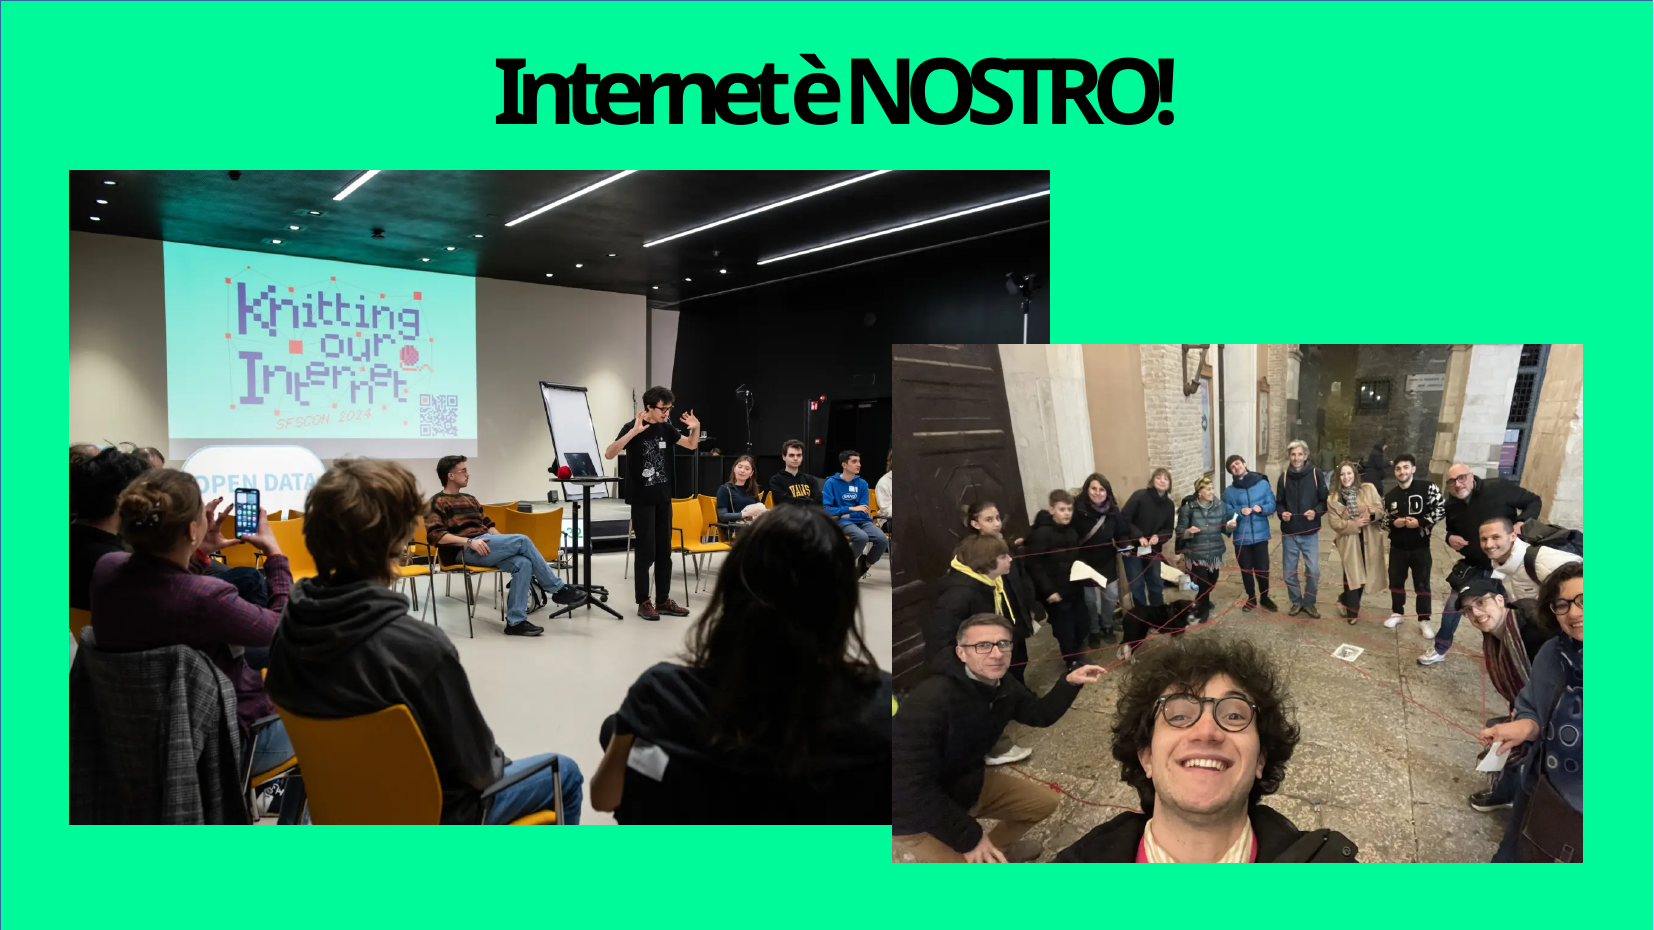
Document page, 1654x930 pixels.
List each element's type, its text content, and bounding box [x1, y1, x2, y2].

title Internet è NOSTRO! [92, 11, 1581, 167]
picture [69, 170, 1583, 863]
text_box [0, 0, 1653, 930]
